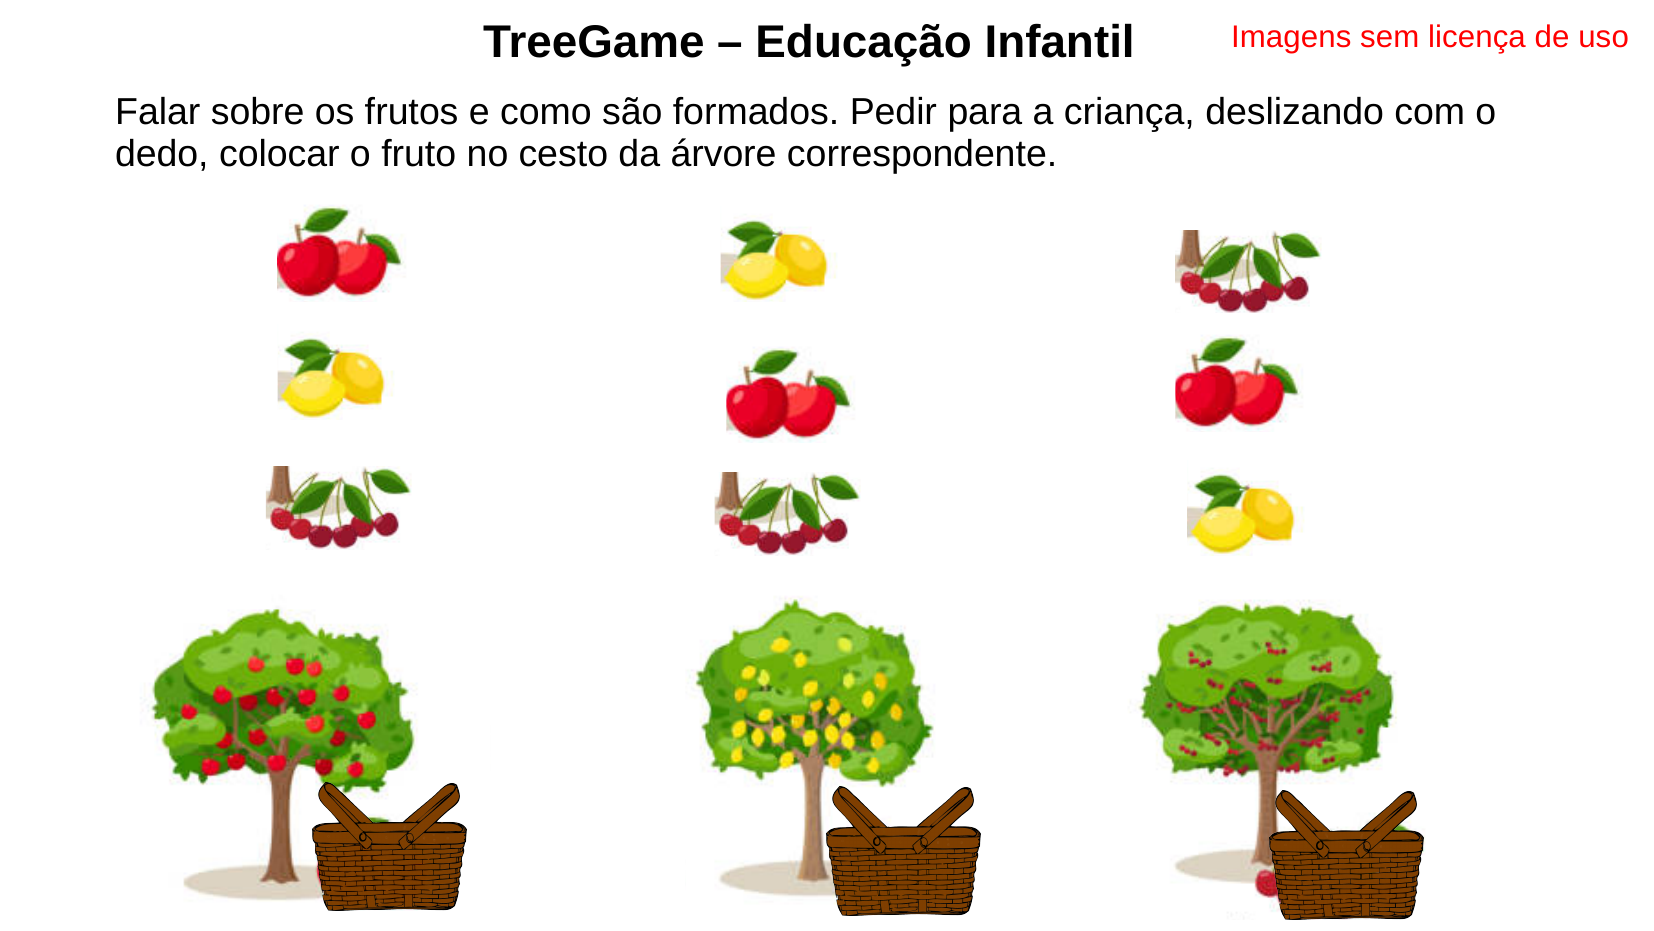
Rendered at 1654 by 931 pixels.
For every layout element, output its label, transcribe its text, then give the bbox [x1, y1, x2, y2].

text_box Imagens sem licença de uso [1216, 11, 1654, 97]
picture [726, 336, 869, 443]
picture [82, 566, 491, 911]
picture [1122, 578, 1475, 920]
picture [1175, 324, 1317, 432]
picture [720, 206, 839, 302]
picture [277, 324, 396, 420]
picture [277, 194, 420, 302]
picture [1187, 460, 1306, 556]
picture [685, 588, 993, 916]
title TreeGame – Educação Infantil [248, 11, 1216, 71]
picture [1175, 230, 1329, 313]
picture [714, 472, 869, 556]
text_box Falar sobre os frutos e como são formados. Pedir para a criança, deslizando com o dedo, colocar o fruto no cesto da árvore correspondente. [100, 82, 1589, 189]
picture [265, 466, 420, 550]
